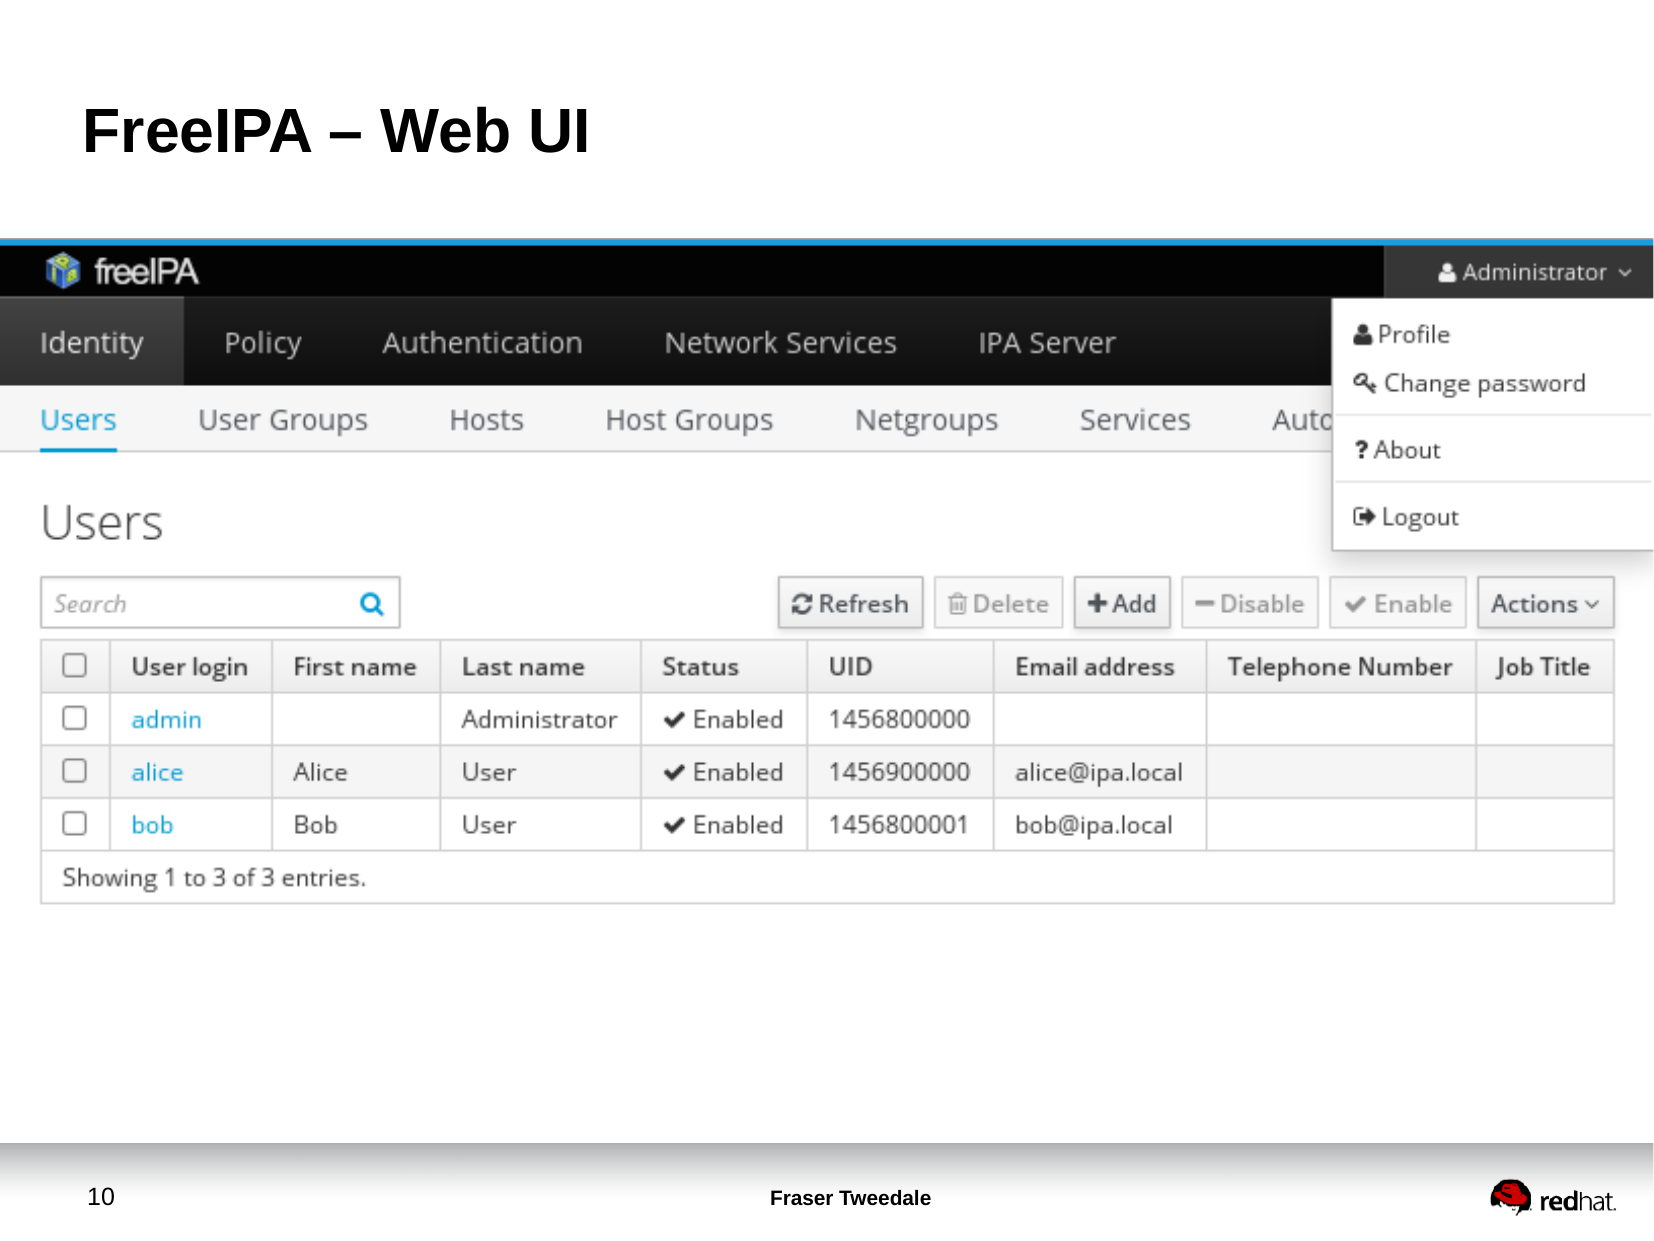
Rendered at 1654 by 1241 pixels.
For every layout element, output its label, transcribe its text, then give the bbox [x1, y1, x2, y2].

picture [0, 1143, 1654, 1241]
picture [0, 238, 1654, 916]
title FreeIPA – Web UI [82, 37, 1571, 226]
